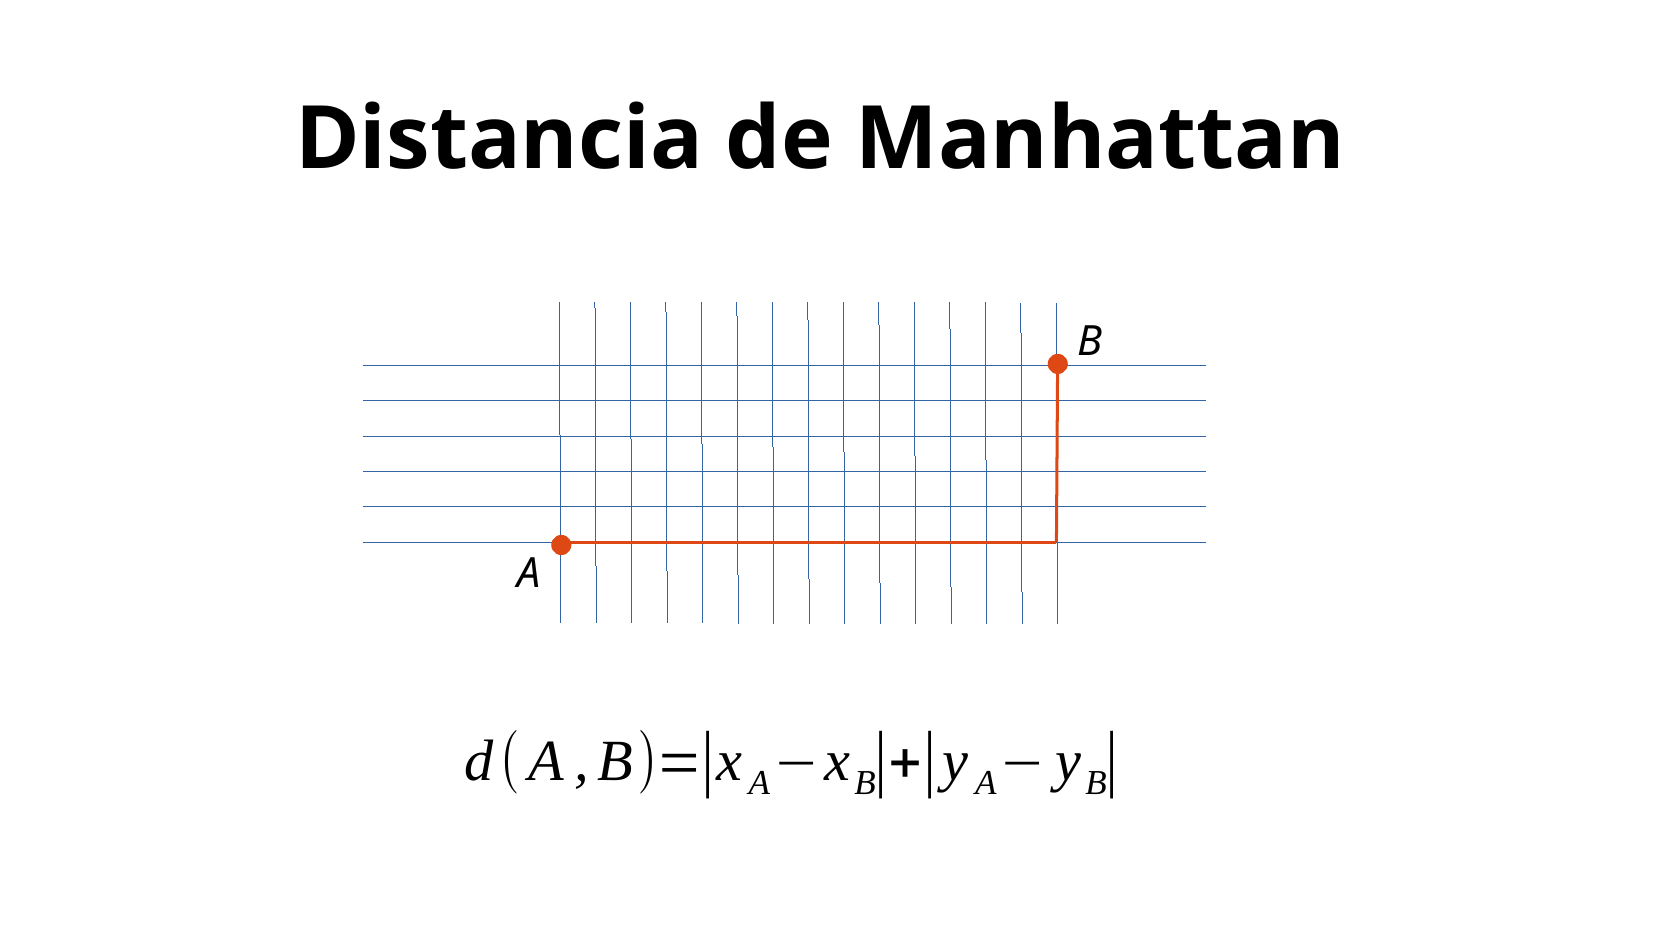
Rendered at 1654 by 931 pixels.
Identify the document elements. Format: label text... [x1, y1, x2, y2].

text_box [1047, 353, 1068, 374]
chart [462, 727, 1124, 803]
text_box Distancia de Manhattan [201, 67, 1440, 268]
text_box A [496, 534, 560, 601]
text_box [551, 534, 572, 556]
text_box B [1057, 303, 1122, 369]
